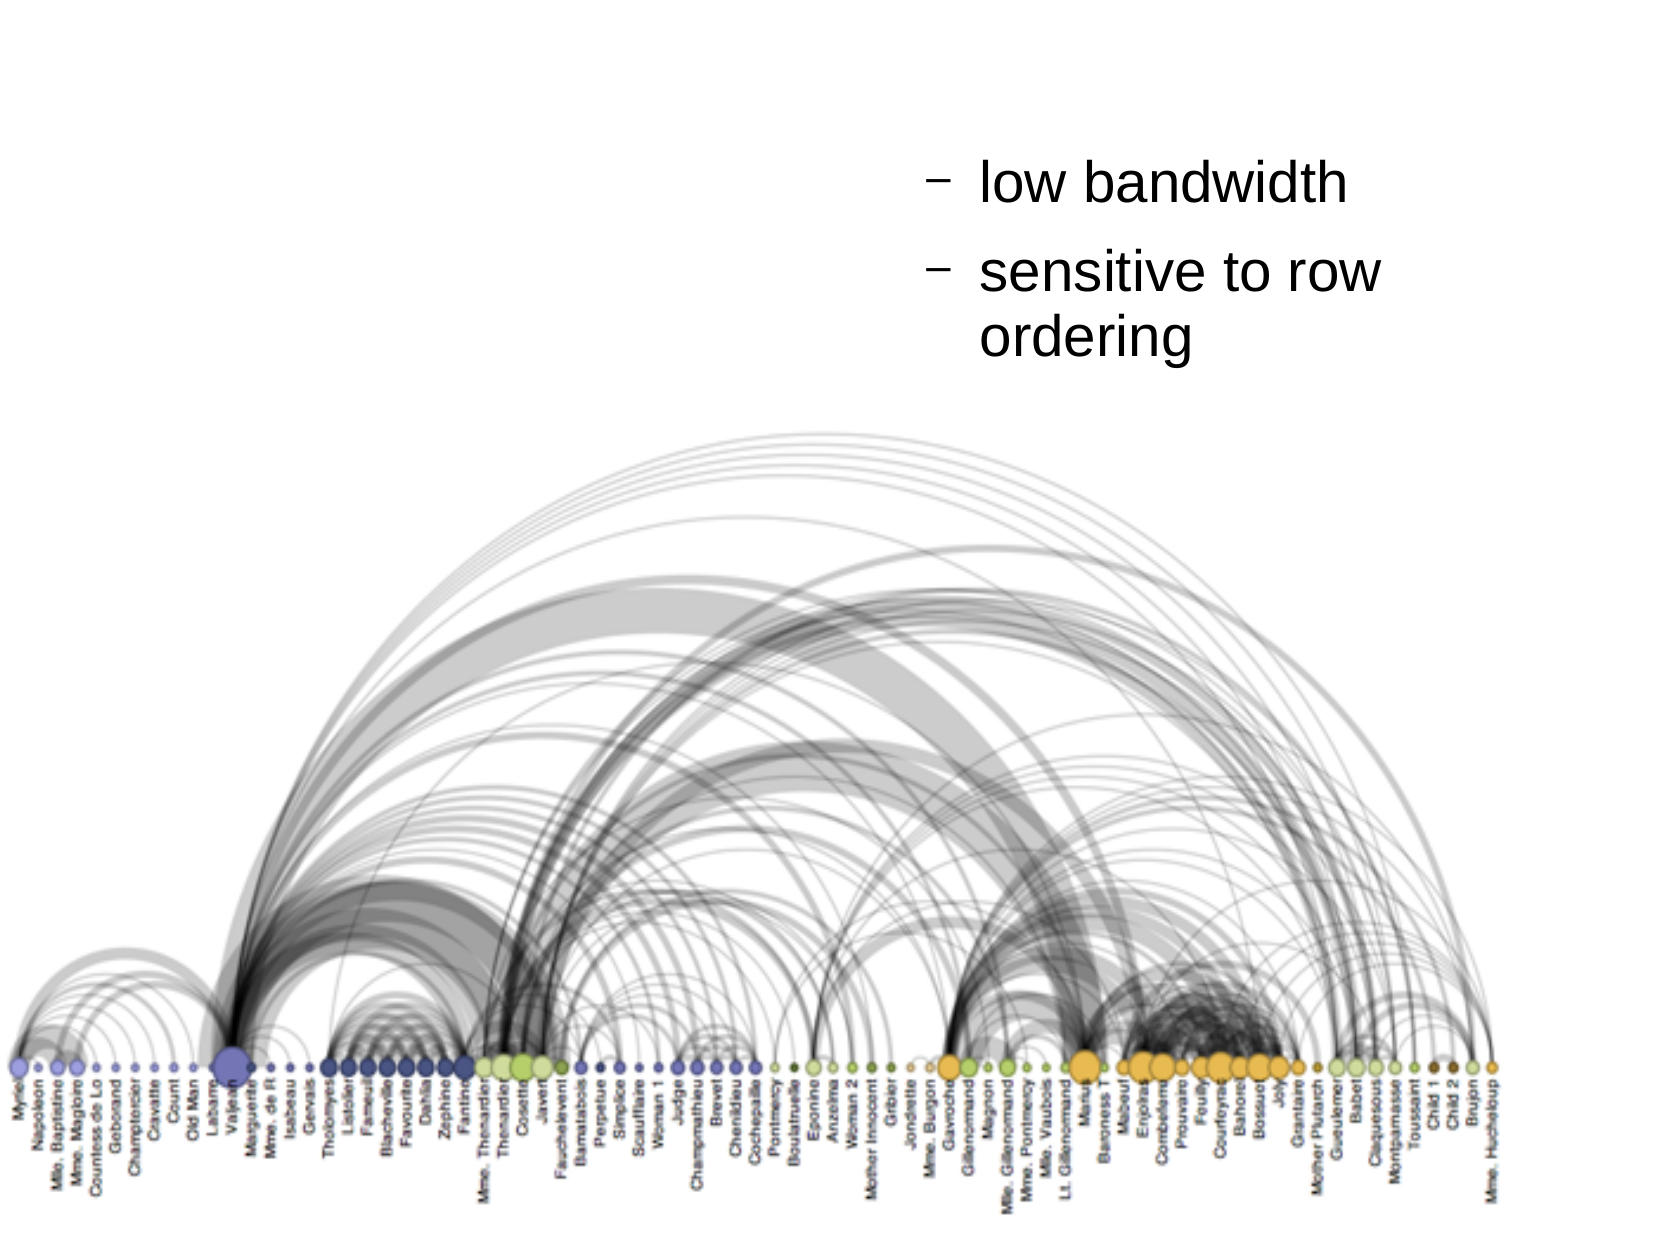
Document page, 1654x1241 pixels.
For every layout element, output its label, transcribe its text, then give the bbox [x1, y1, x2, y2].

picture [1, 419, 1516, 1231]
text_box low bandwidth sensitive to row ordering [837, 150, 1561, 369]
